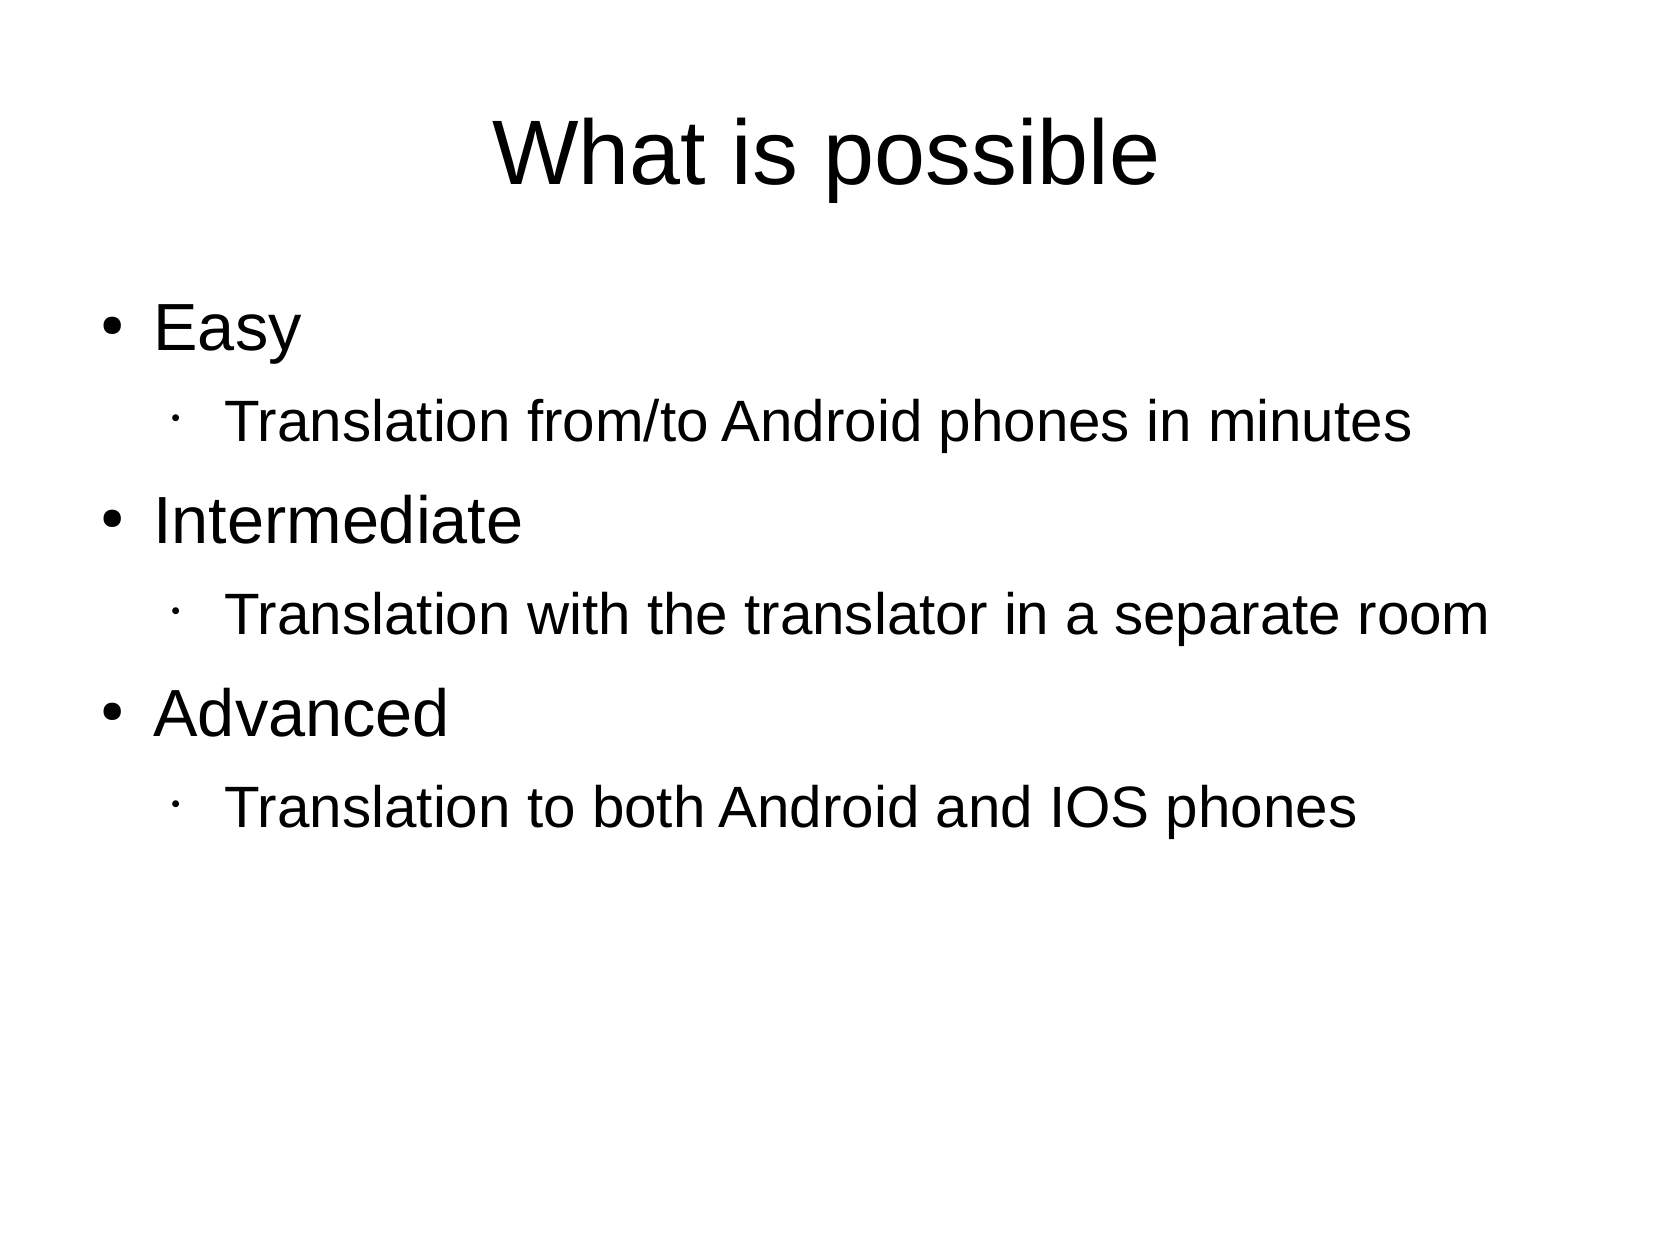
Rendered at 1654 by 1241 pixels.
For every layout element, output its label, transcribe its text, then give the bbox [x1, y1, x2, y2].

title What is possible [82, 49, 1571, 257]
list Easy Translation from/to Android phones in minutes Intermediate Translation with the translator in a separate room Advanced Translation to both Android and IOS phones [82, 290, 1571, 1010]
